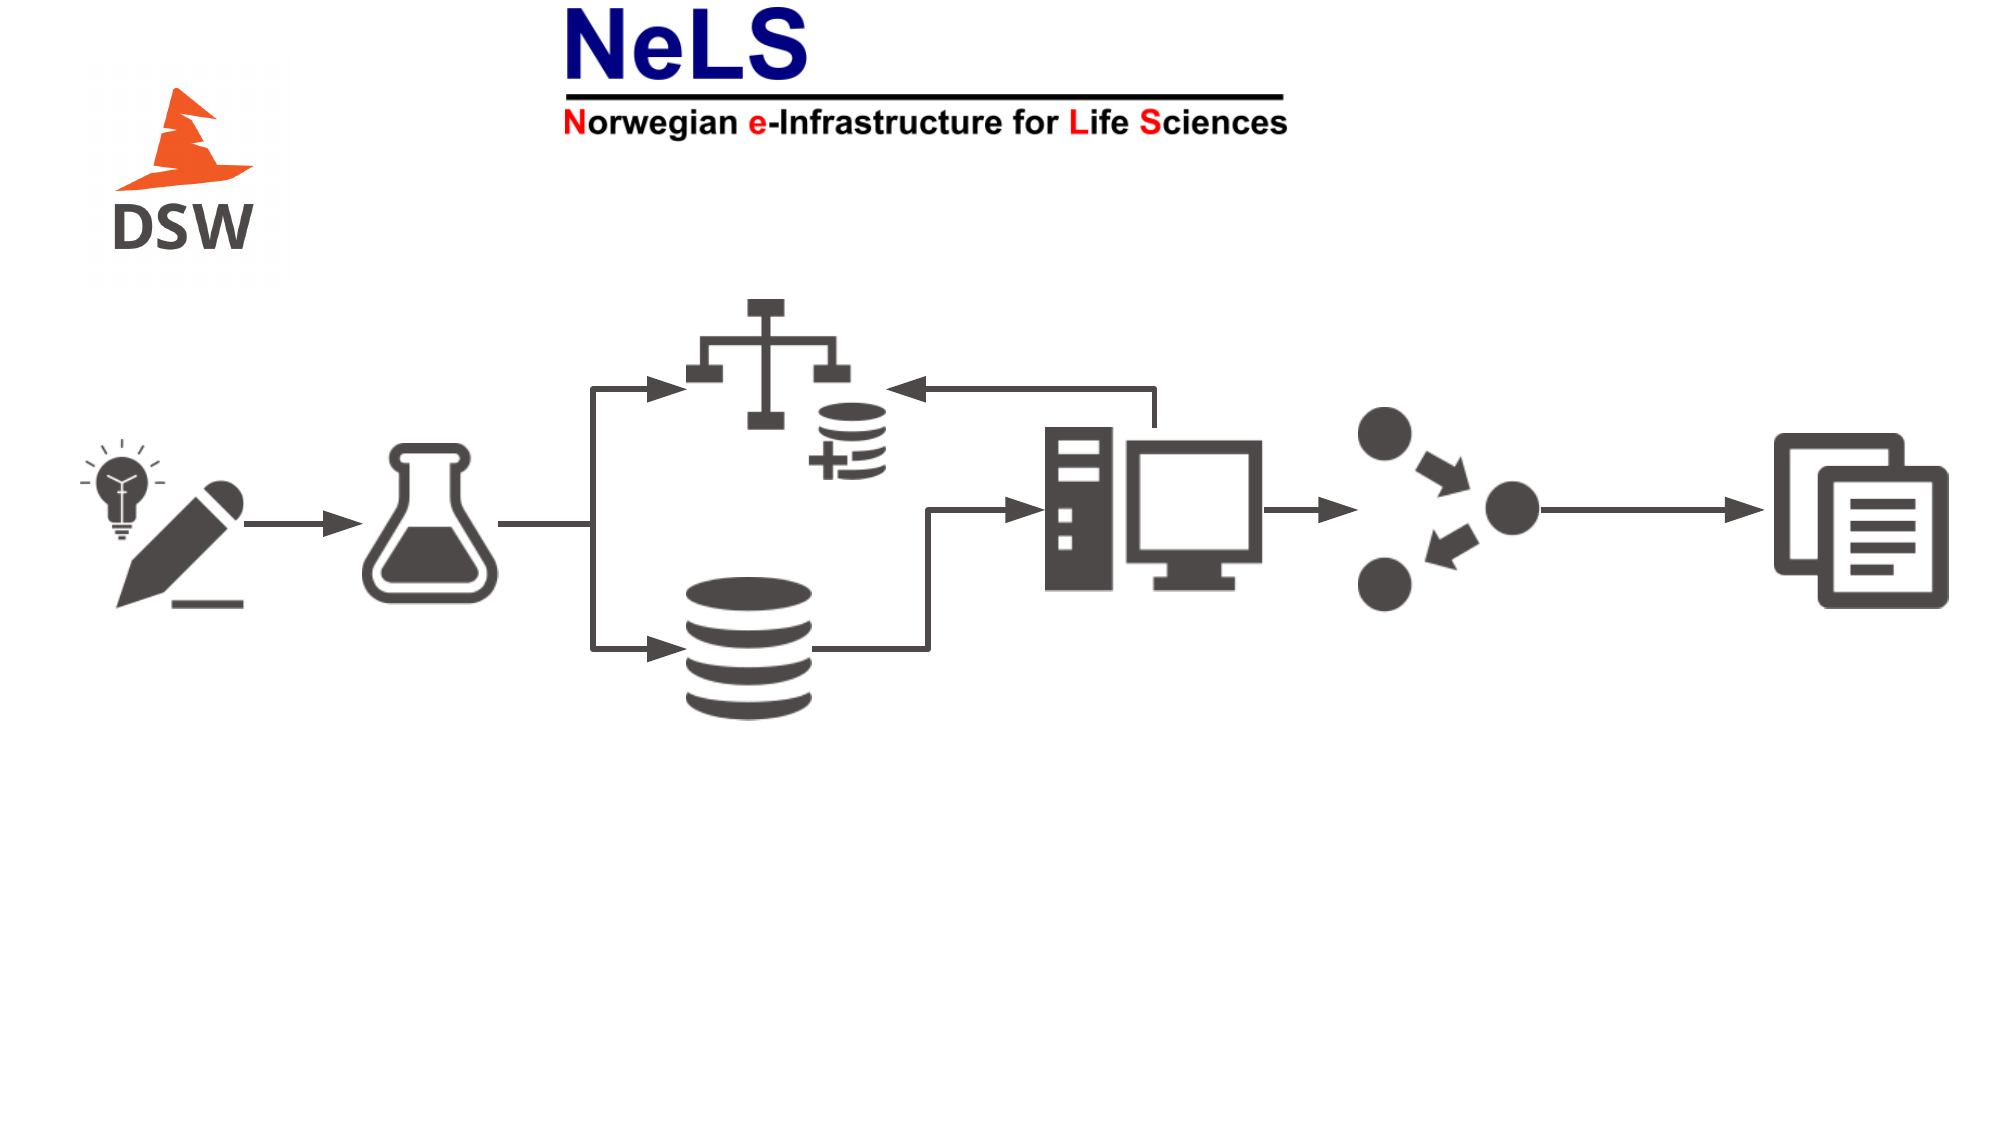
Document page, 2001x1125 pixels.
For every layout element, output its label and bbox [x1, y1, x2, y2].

picture [77, 50, 291, 287]
picture [1045, 427, 1264, 593]
picture [362, 443, 499, 605]
picture [1774, 433, 1949, 609]
picture [565, 7, 1288, 142]
picture [686, 577, 812, 721]
picture [80, 439, 245, 609]
picture [686, 299, 886, 480]
picture [1358, 407, 1541, 613]
